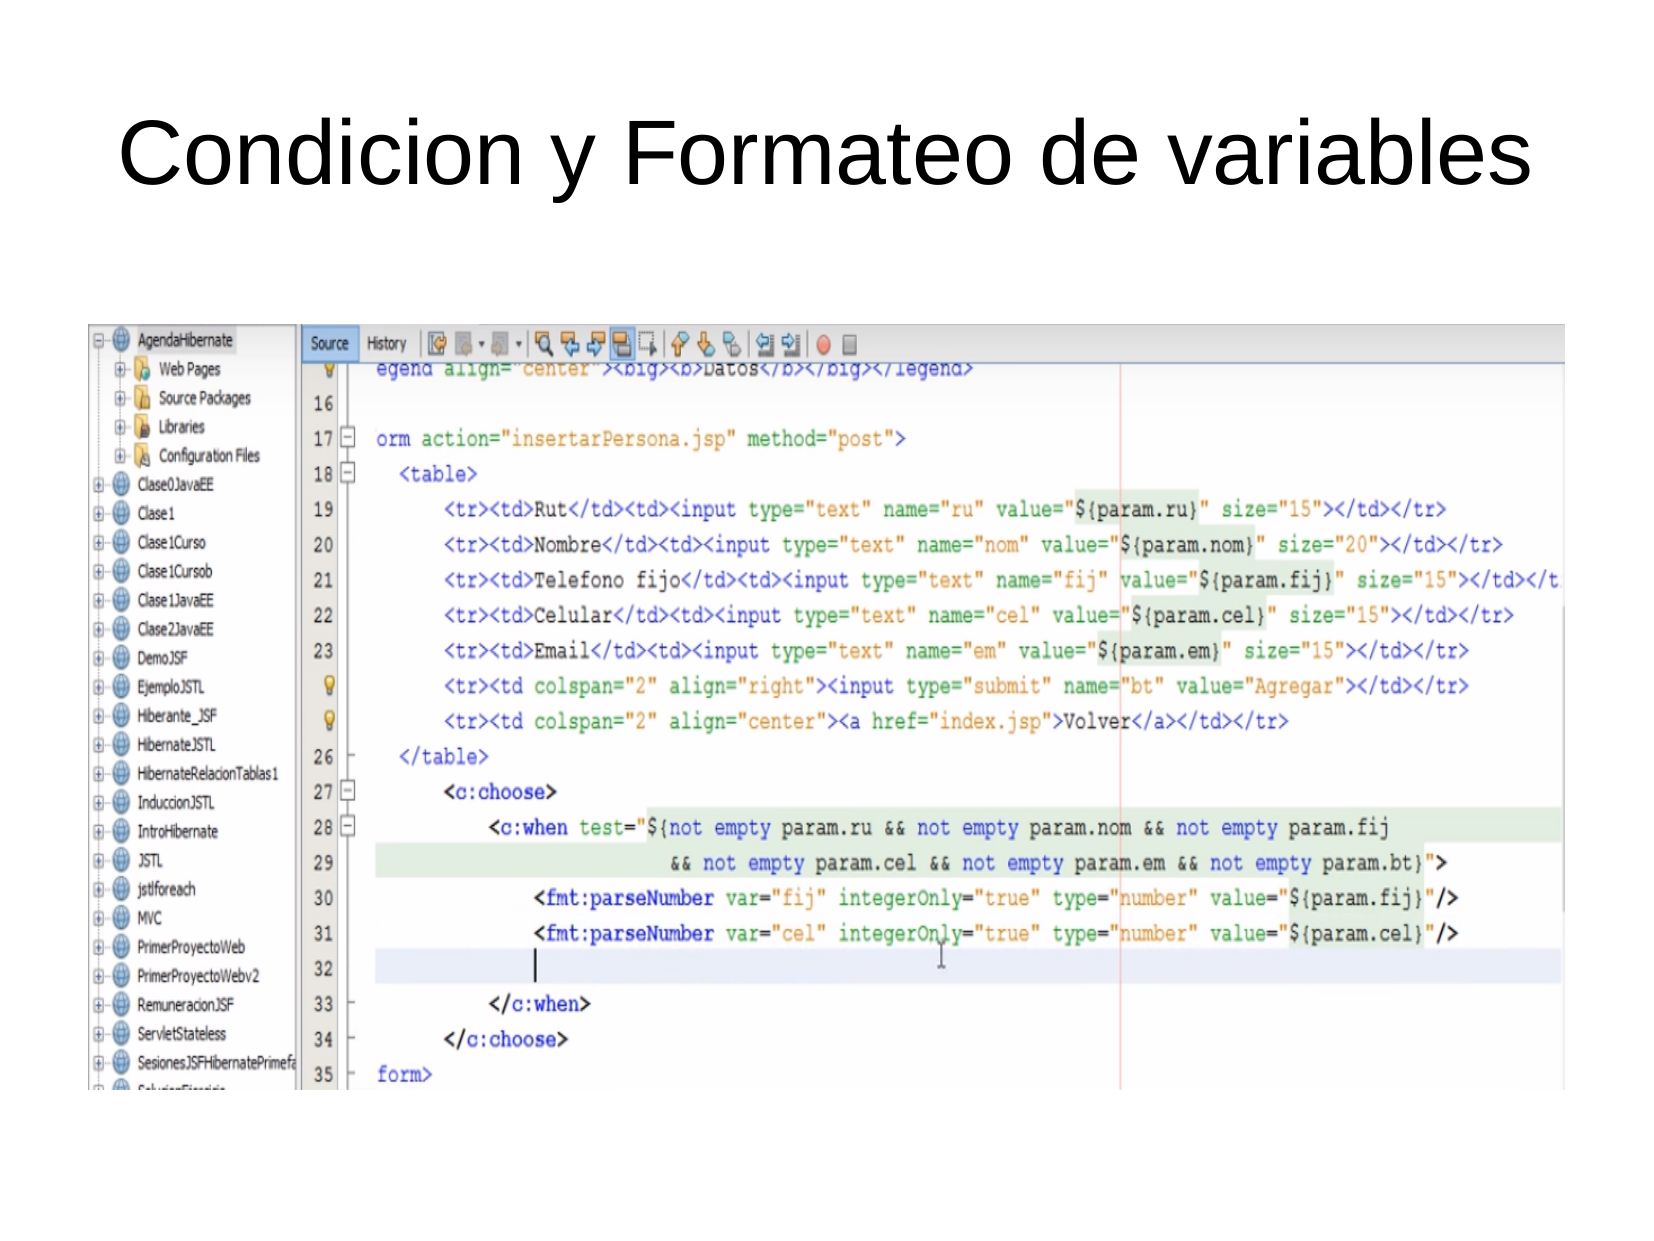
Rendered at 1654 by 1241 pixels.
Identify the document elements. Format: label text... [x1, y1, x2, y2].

title Condicion y Formateo de variables [82, 49, 1571, 257]
picture [88, 324, 1565, 1090]
